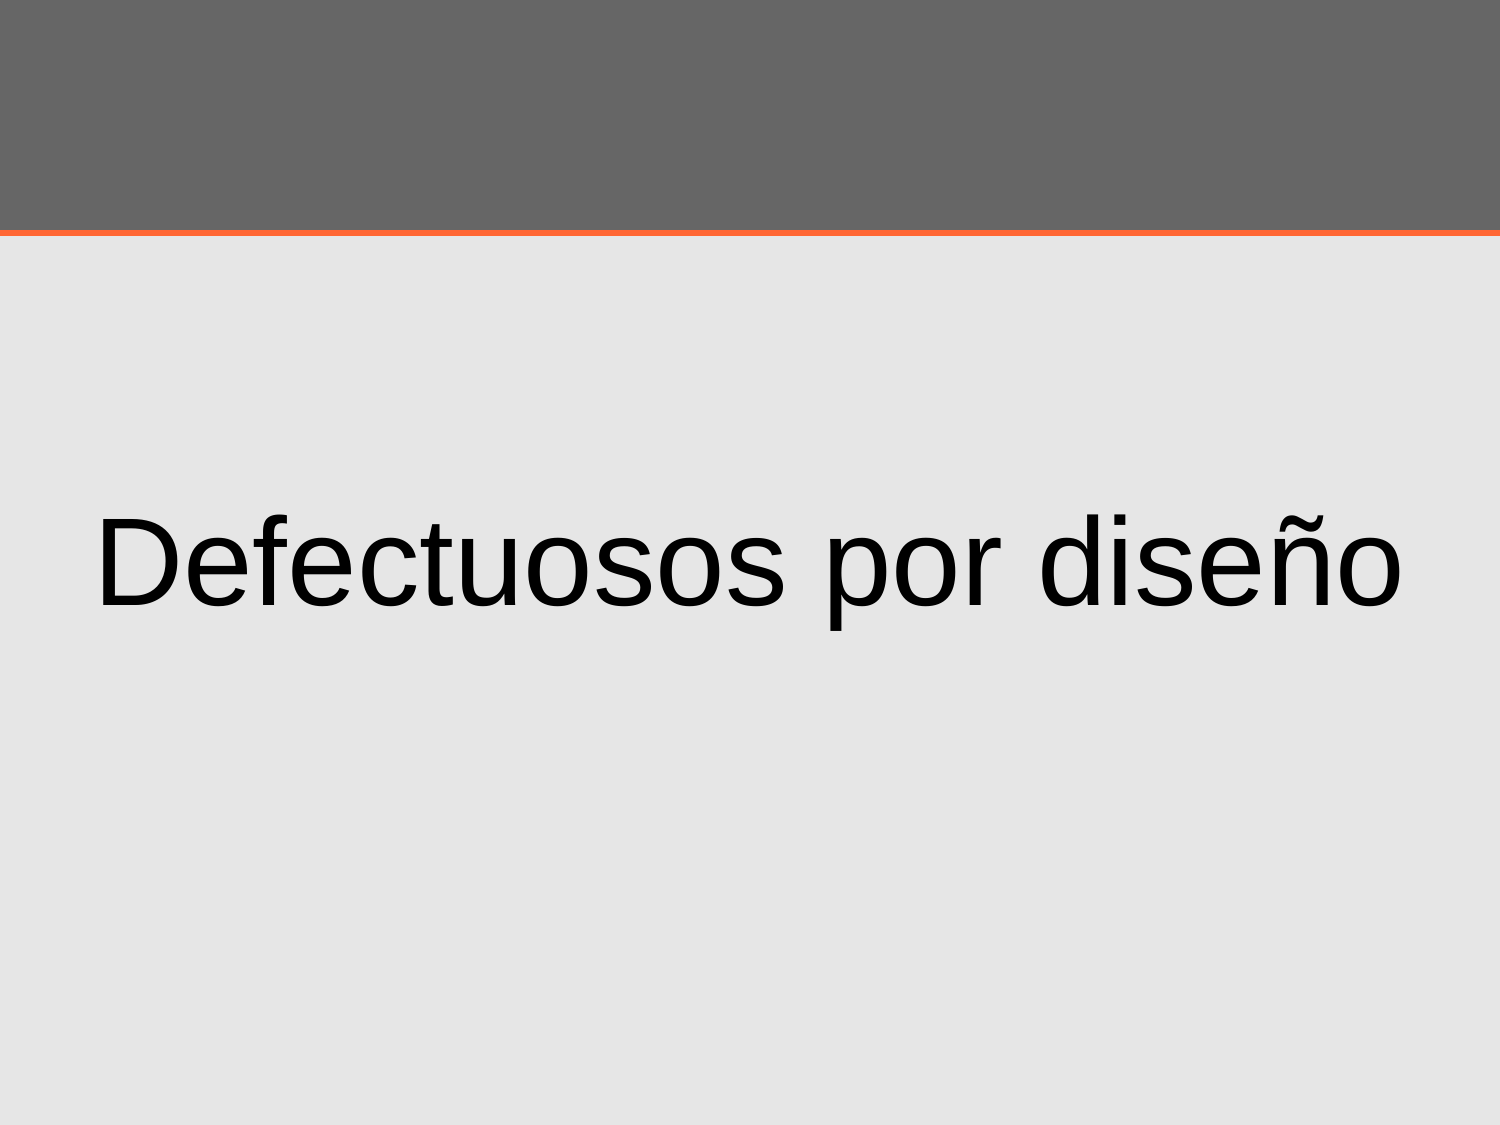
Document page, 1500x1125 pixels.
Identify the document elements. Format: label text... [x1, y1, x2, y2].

subtitle Defectuosos por diseño [75, 127, 1426, 998]
